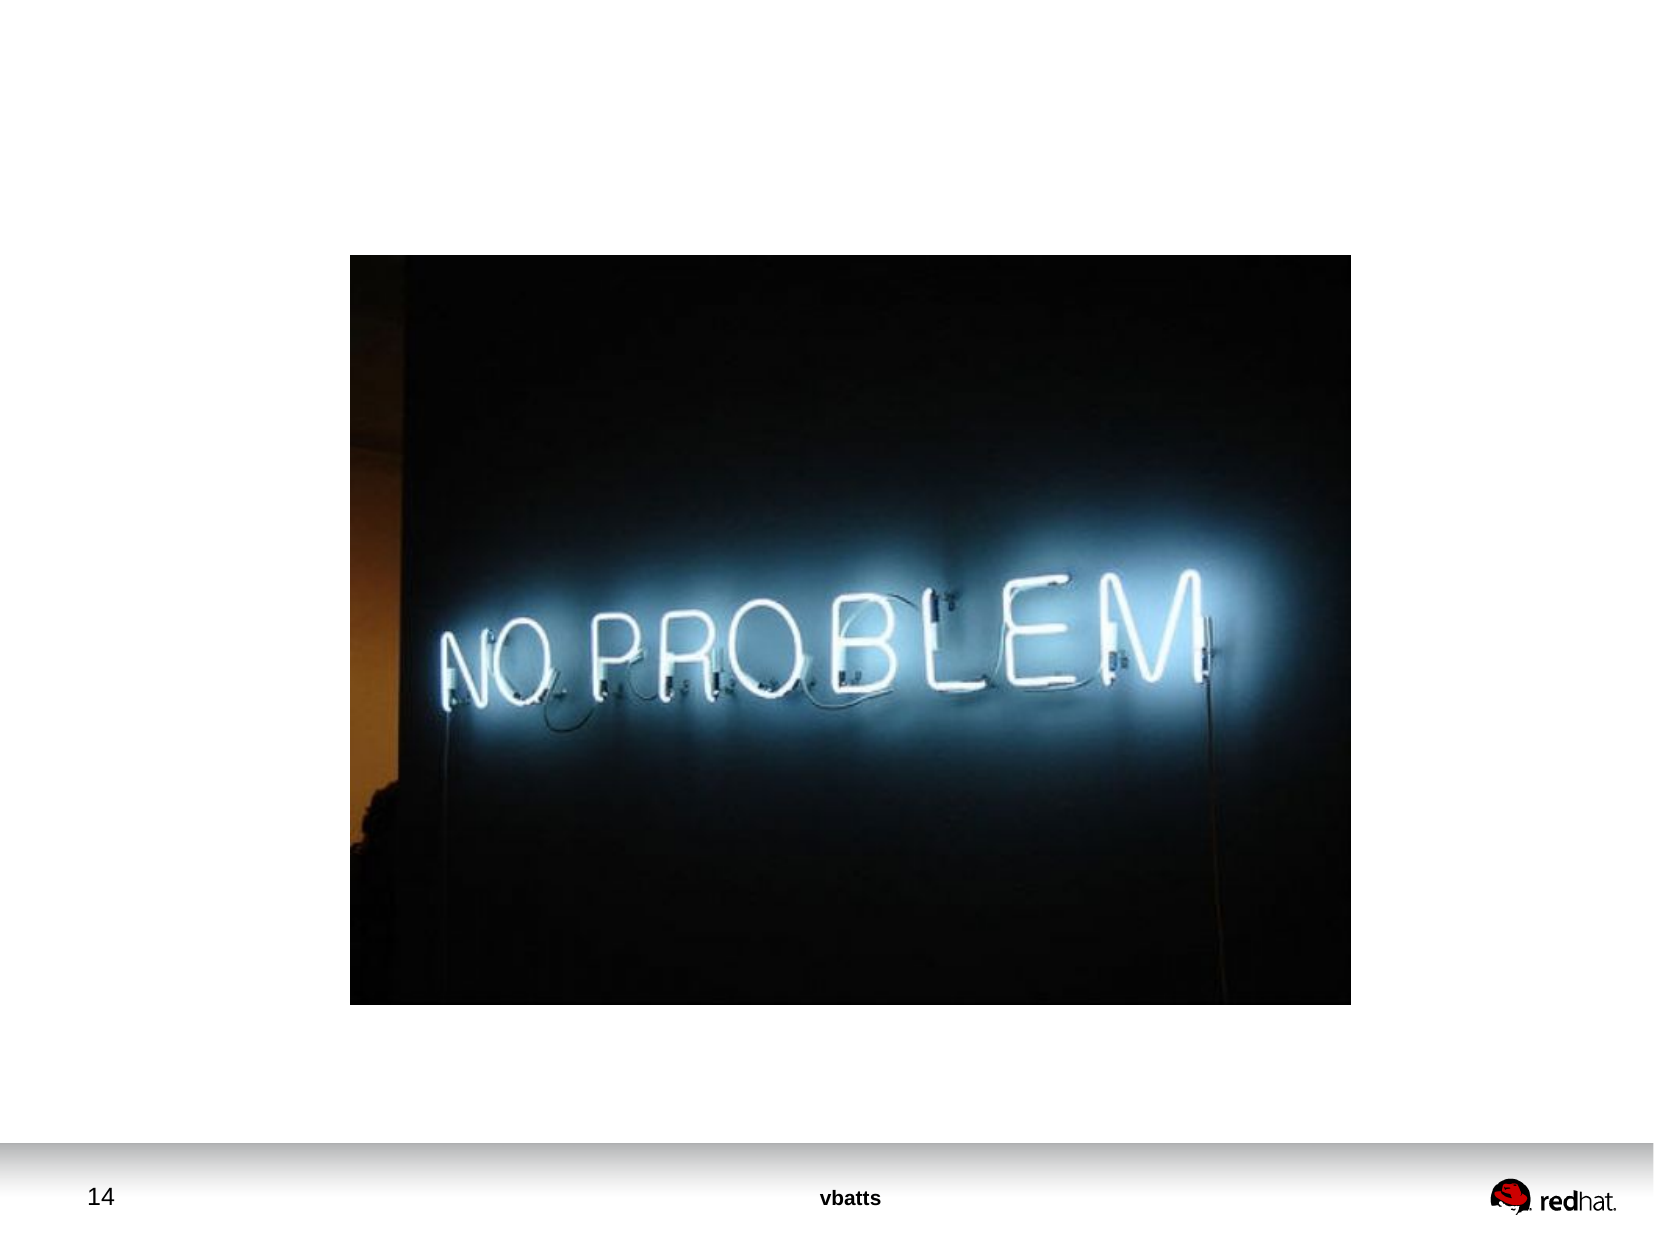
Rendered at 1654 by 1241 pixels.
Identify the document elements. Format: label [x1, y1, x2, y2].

picture [350, 255, 1351, 1006]
picture [0, 1143, 1654, 1241]
